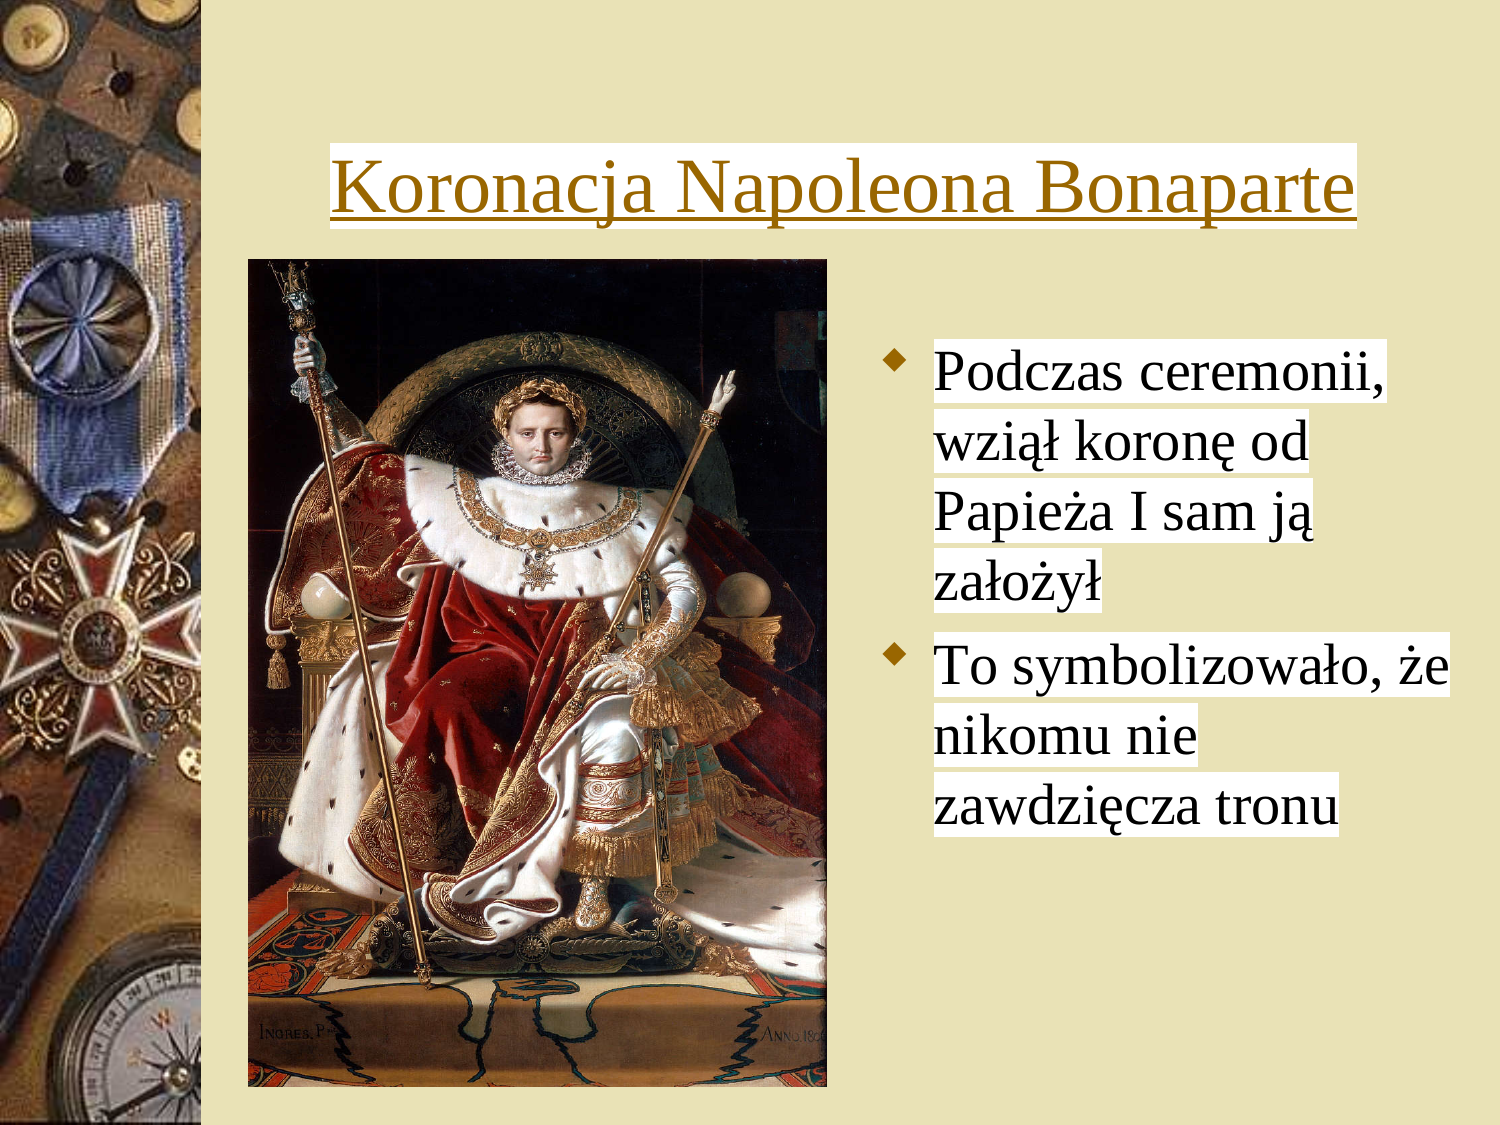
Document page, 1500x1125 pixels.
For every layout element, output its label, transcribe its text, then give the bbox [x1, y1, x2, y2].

picture [248, 259, 827, 1087]
title Koronacja Napoleona Bonaparte [224, 87, 1463, 275]
list Podczas ceremonii, wziął koronę od Papieża I sam ją założył To symbolizowało, że nikomu nie zawdzięcza tronu [862, 324, 1476, 1000]
picture [0, 0, 201, 1125]
